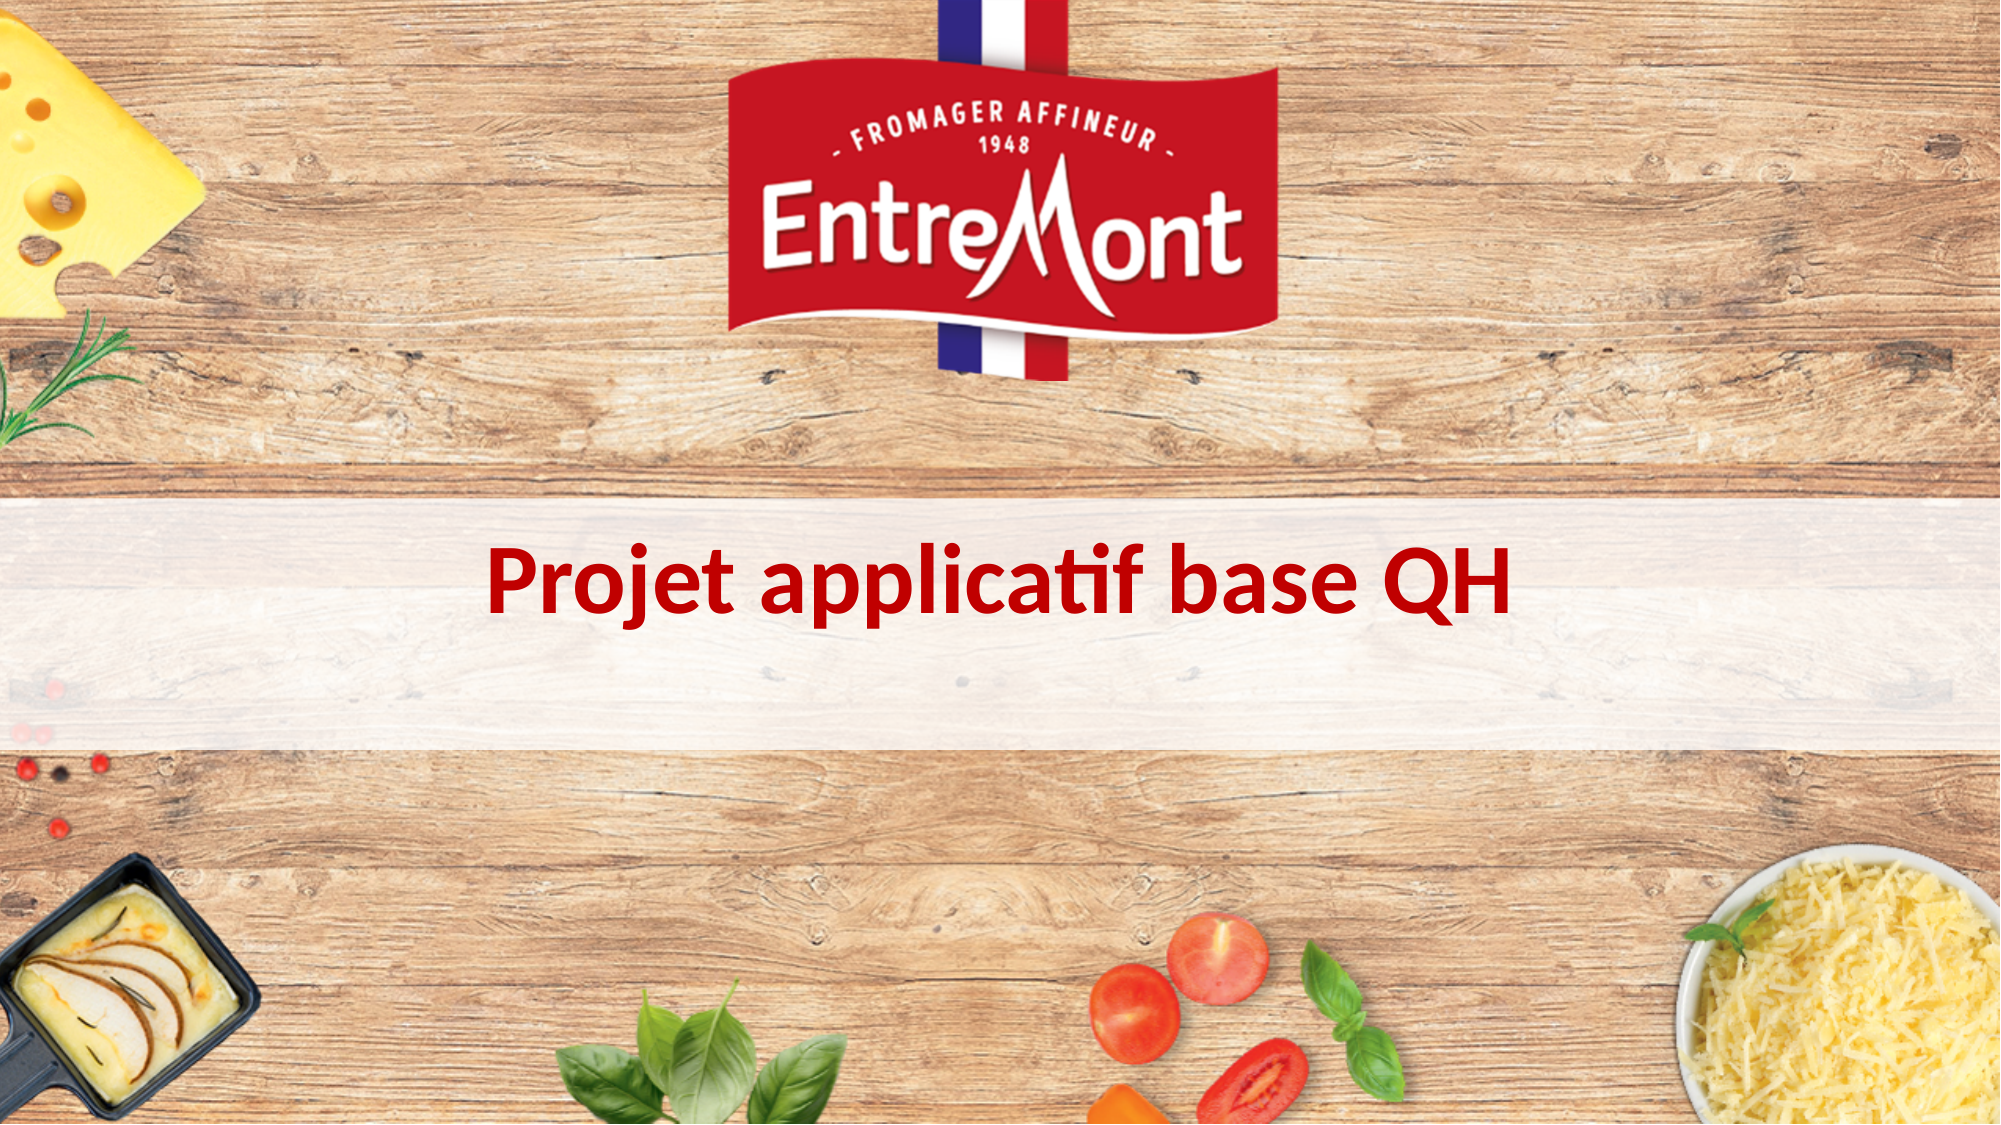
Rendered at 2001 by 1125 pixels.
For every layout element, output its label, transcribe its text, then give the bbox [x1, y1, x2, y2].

title Projet applicatif base QH [206, 527, 1794, 635]
picture [0, 750, 2000, 1124]
picture [0, 0, 2000, 498]
